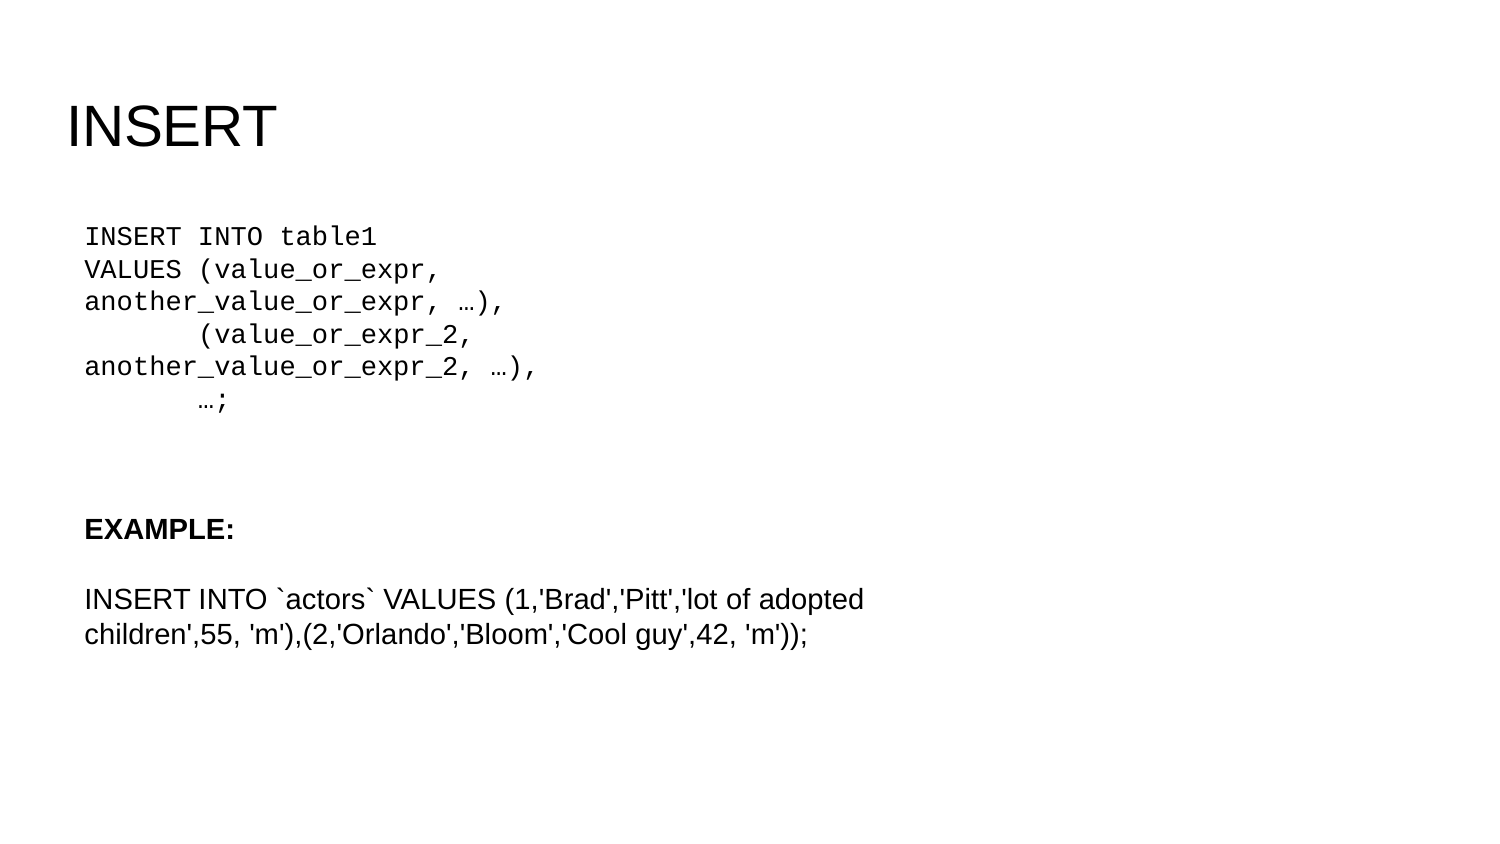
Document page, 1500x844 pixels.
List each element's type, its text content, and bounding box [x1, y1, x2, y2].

text_box INSERT INTO table1 VALUES (value_or_expr, another_value_or_expr, …), (value_or_expr_2, another_value_or_expr_2, …), …; [69, 203, 562, 495]
title INSERT [51, 72, 1449, 167]
text_box EXAMPLE: INSERT INTO `actors` VALUES (1,'Brad','Pitt','lot of adopted children',55, 'm'),(2,'Orlando','Bloom','Cool guy',42, 'm')); [69, 495, 1009, 844]
